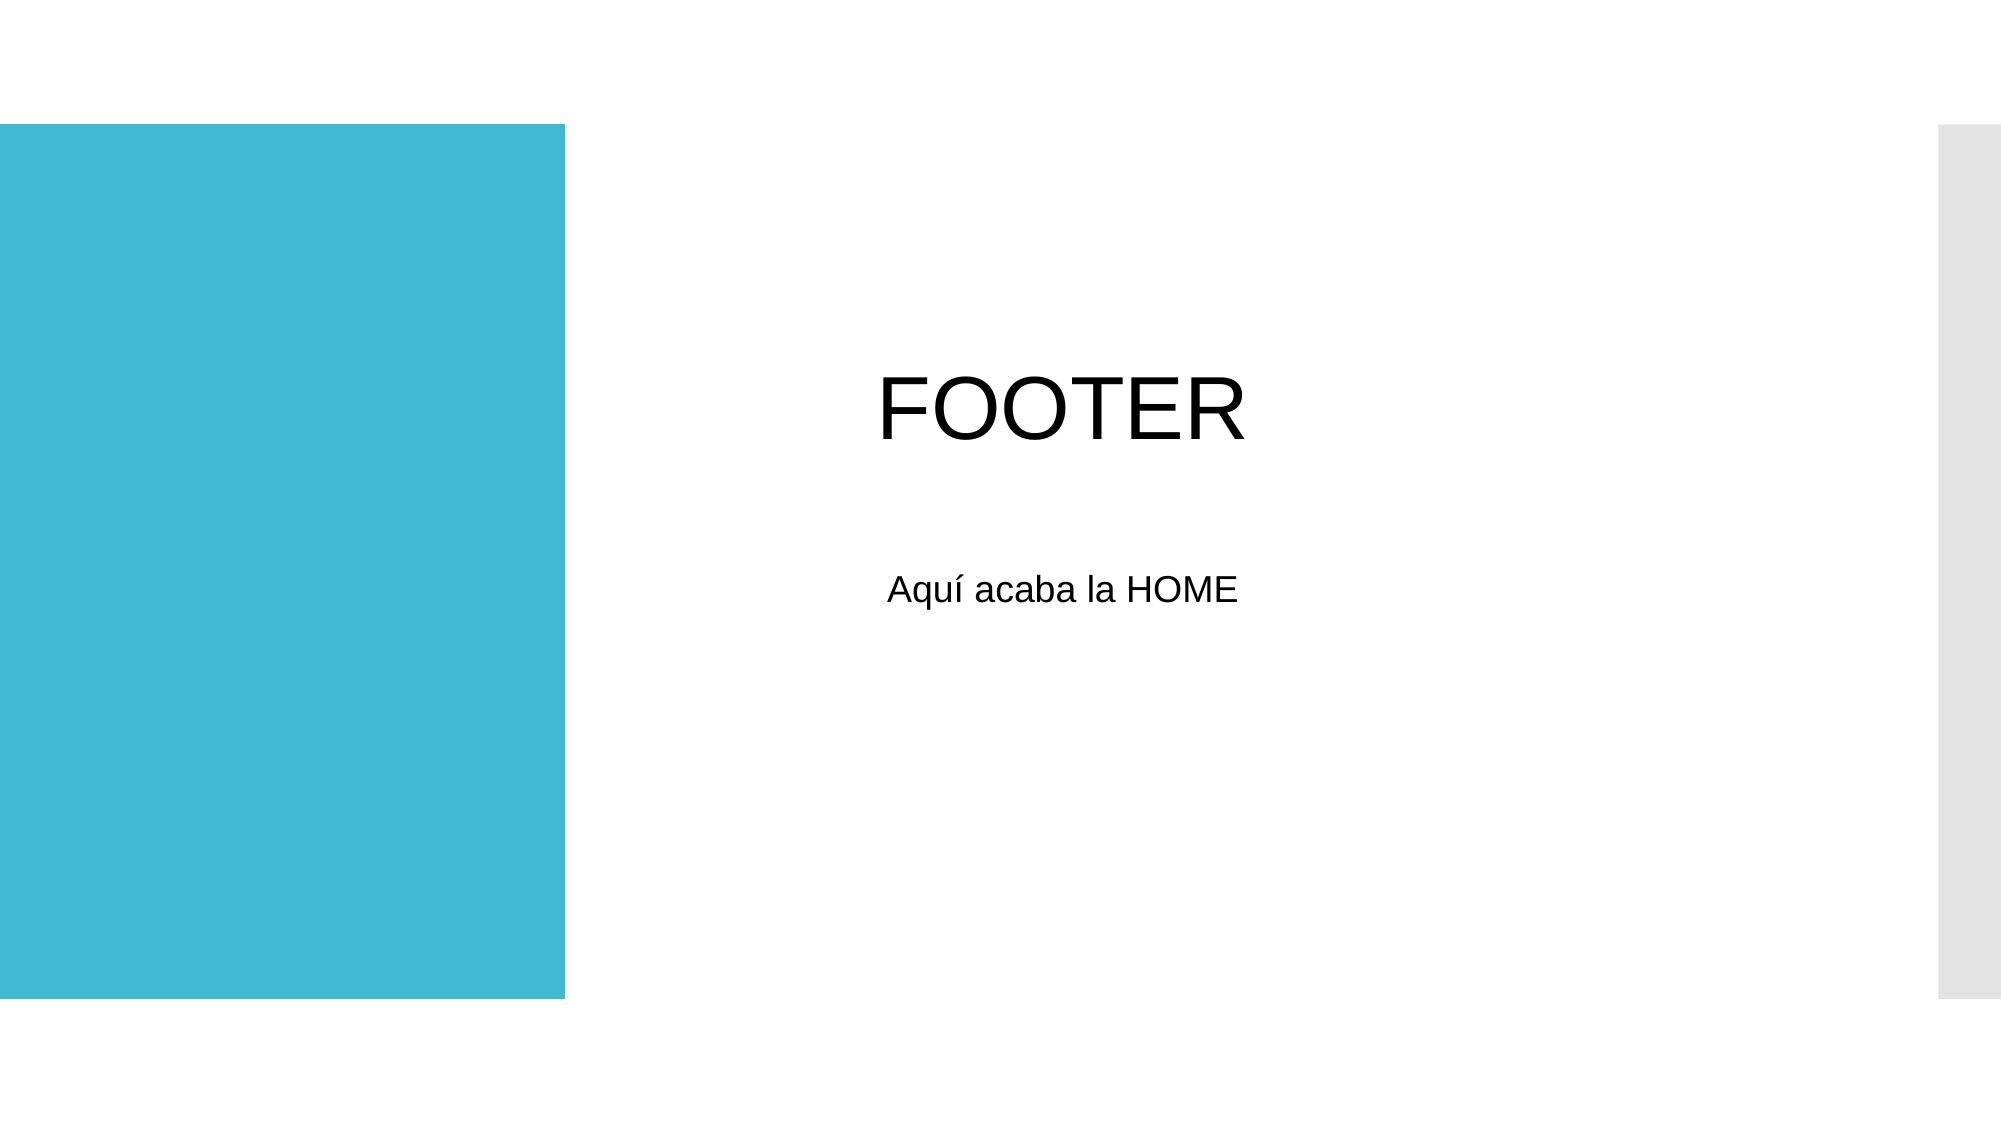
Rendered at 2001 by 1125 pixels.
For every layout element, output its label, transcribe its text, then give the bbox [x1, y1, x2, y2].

title FOOTER Aquí acaba la HOME [462, 213, 1663, 747]
